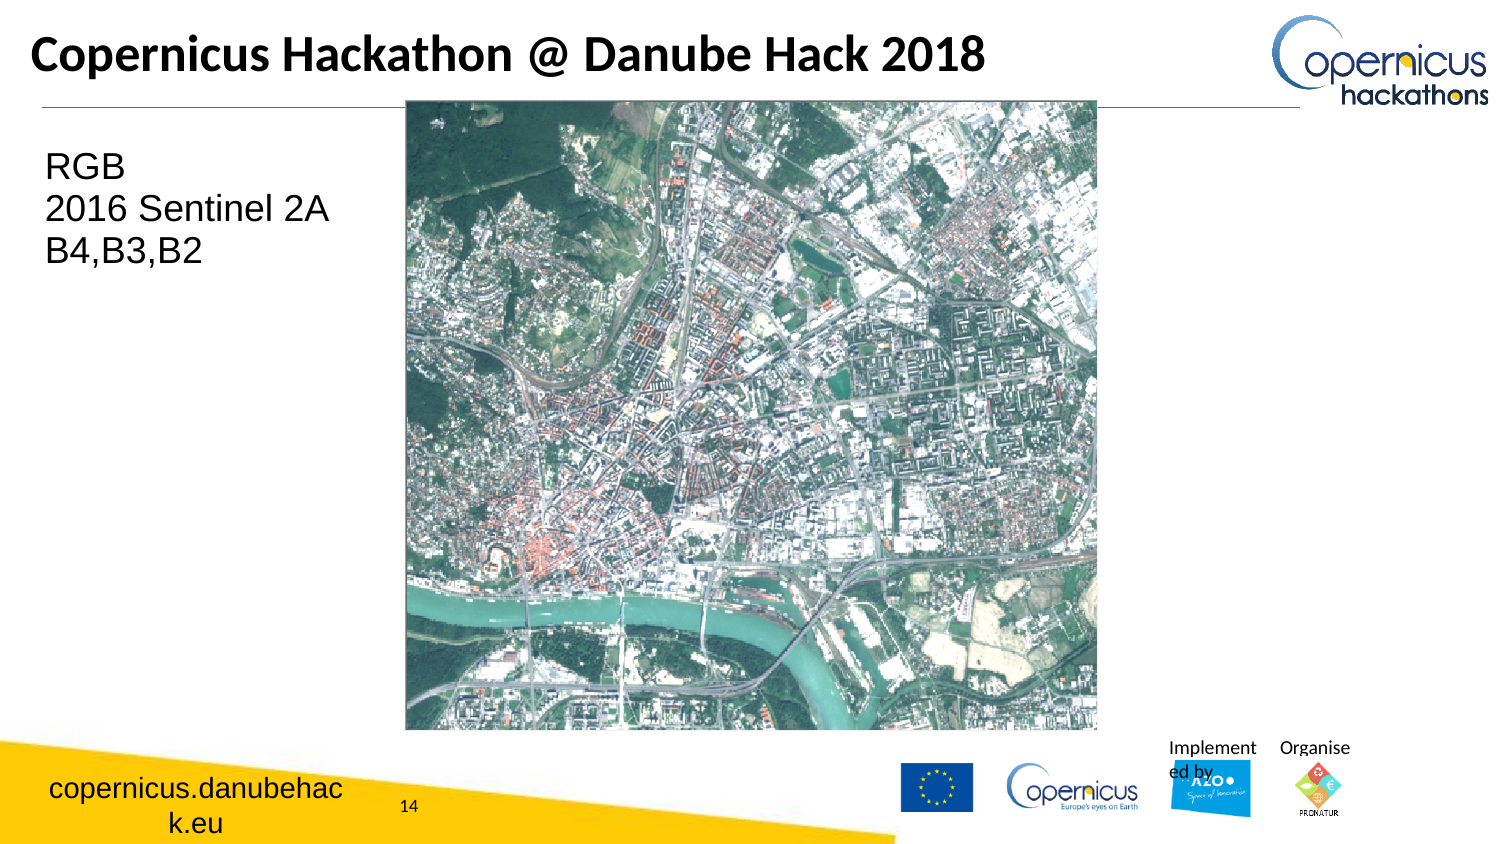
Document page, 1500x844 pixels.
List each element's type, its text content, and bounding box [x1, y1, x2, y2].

picture [0, 100, 1252, 844]
text_box RGB 2016 Sentinel 2A B4,B3,B2 [30, 138, 649, 280]
title Copernicus Hackathon @ Danube Hack 2018 [15, 23, 1288, 86]
picture [1272, 15, 1489, 105]
footer copernicus.danubehack.eu [28, 782, 365, 827]
slide_number <number> [384, 782, 722, 827]
picture [1280, 756, 1356, 821]
